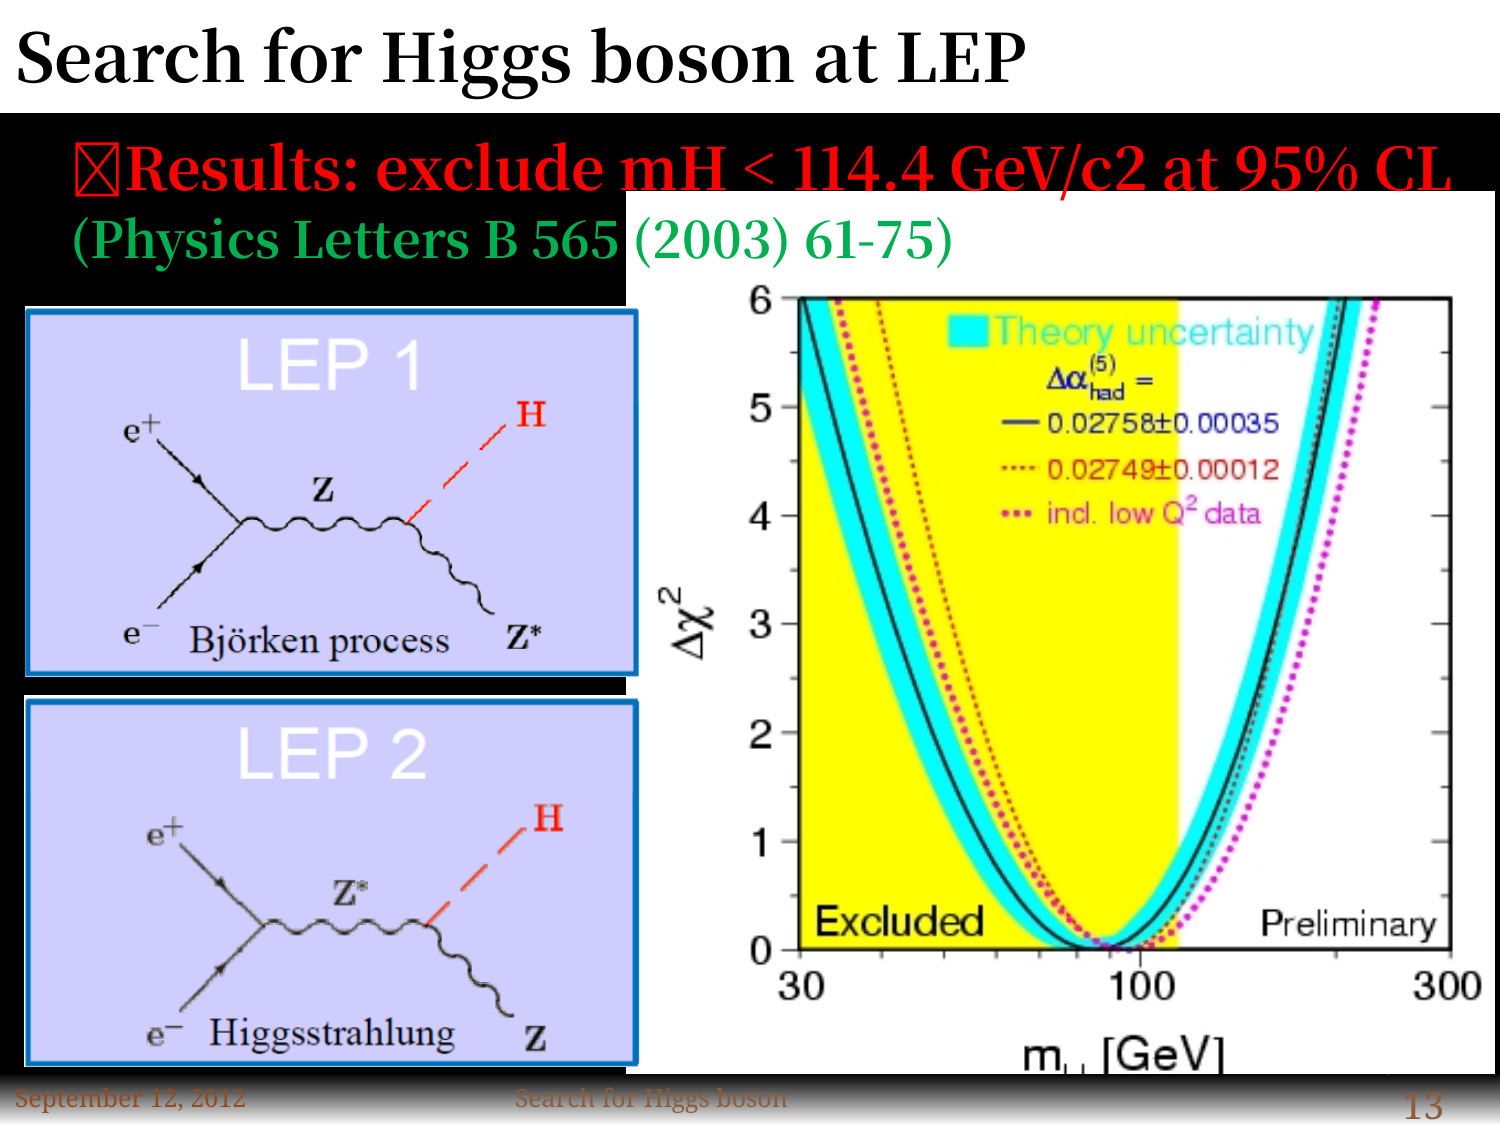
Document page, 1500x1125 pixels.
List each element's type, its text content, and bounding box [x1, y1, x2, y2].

picture [24, 191, 1495, 1074]
list Results: exclude mH < 114.4 GeV/c2 at 95% CL (Physics Letters B 565 (2003) 61-75) [37, 125, 1475, 339]
slide_number September 12, 2012 [0, 1074, 500, 1125]
slide_number <number> [1387, 1074, 1500, 1125]
footer Search for Higgs boson [500, 1074, 1387, 1125]
title Search for Higgs boson at LEP [0, 0, 1500, 113]
